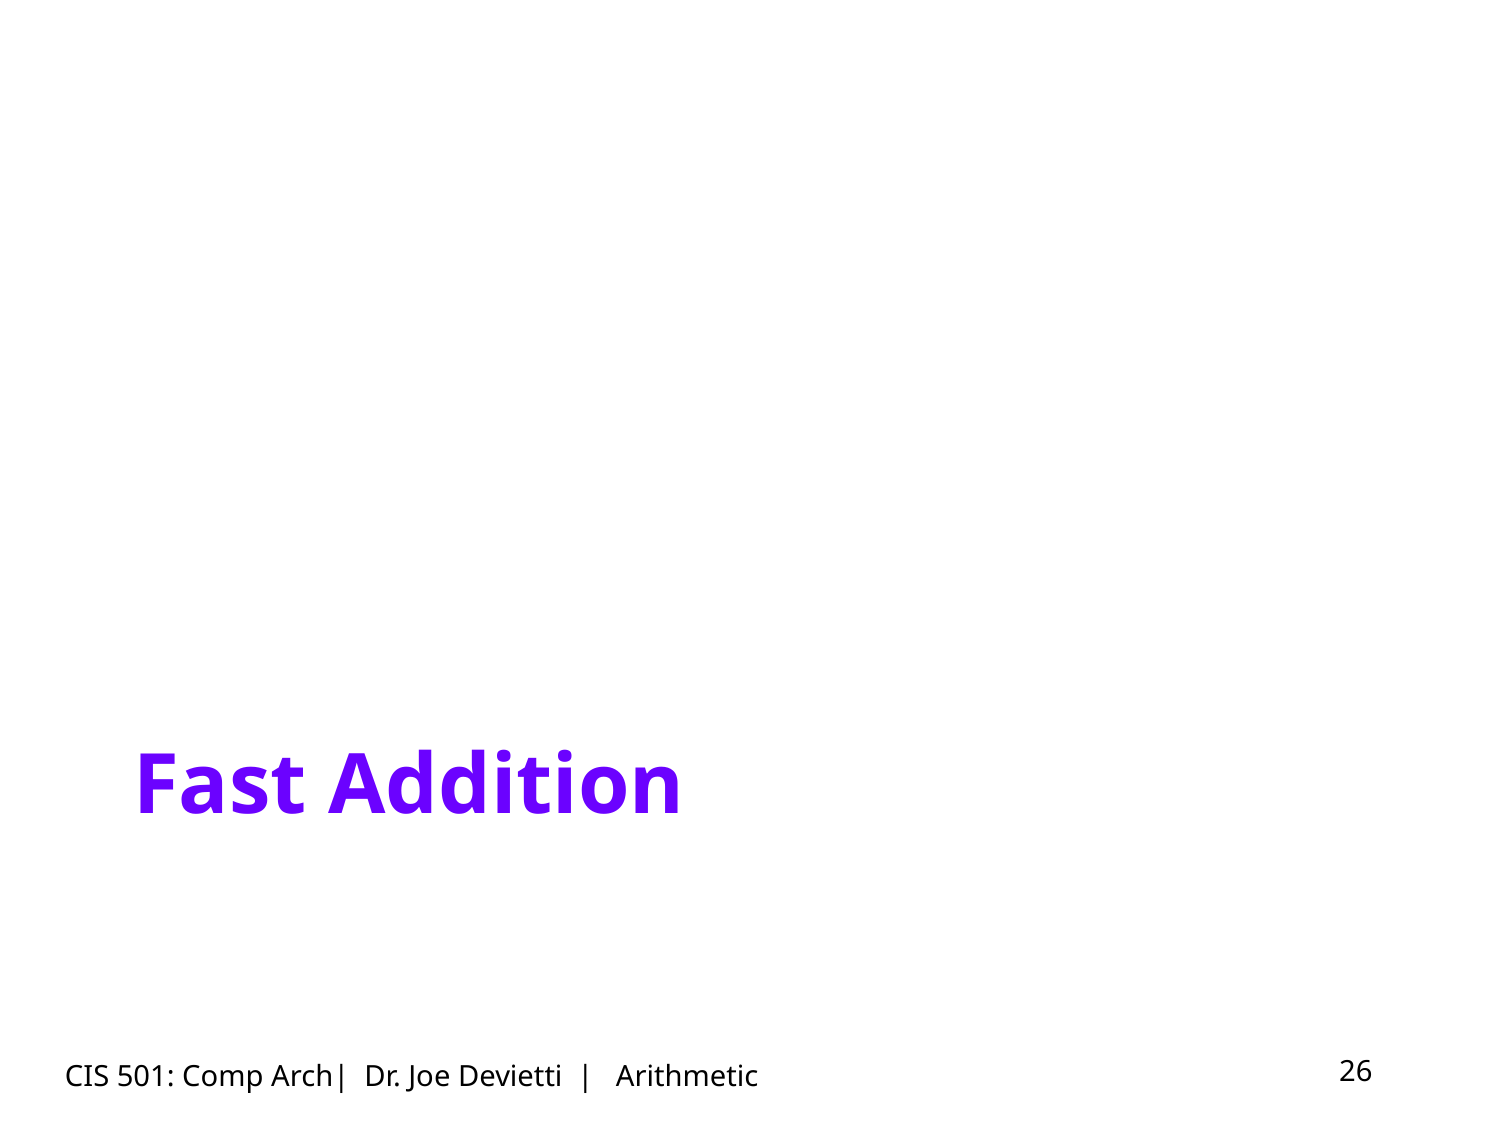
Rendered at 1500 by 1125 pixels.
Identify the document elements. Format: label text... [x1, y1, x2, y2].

text_box Fast Addition [118, 722, 1394, 947]
text_box CIS 501: Comp Arch| Dr. Joe Devietti | Arithmetic [49, 1049, 988, 1100]
text_box <number> [1074, 1049, 1388, 1100]
